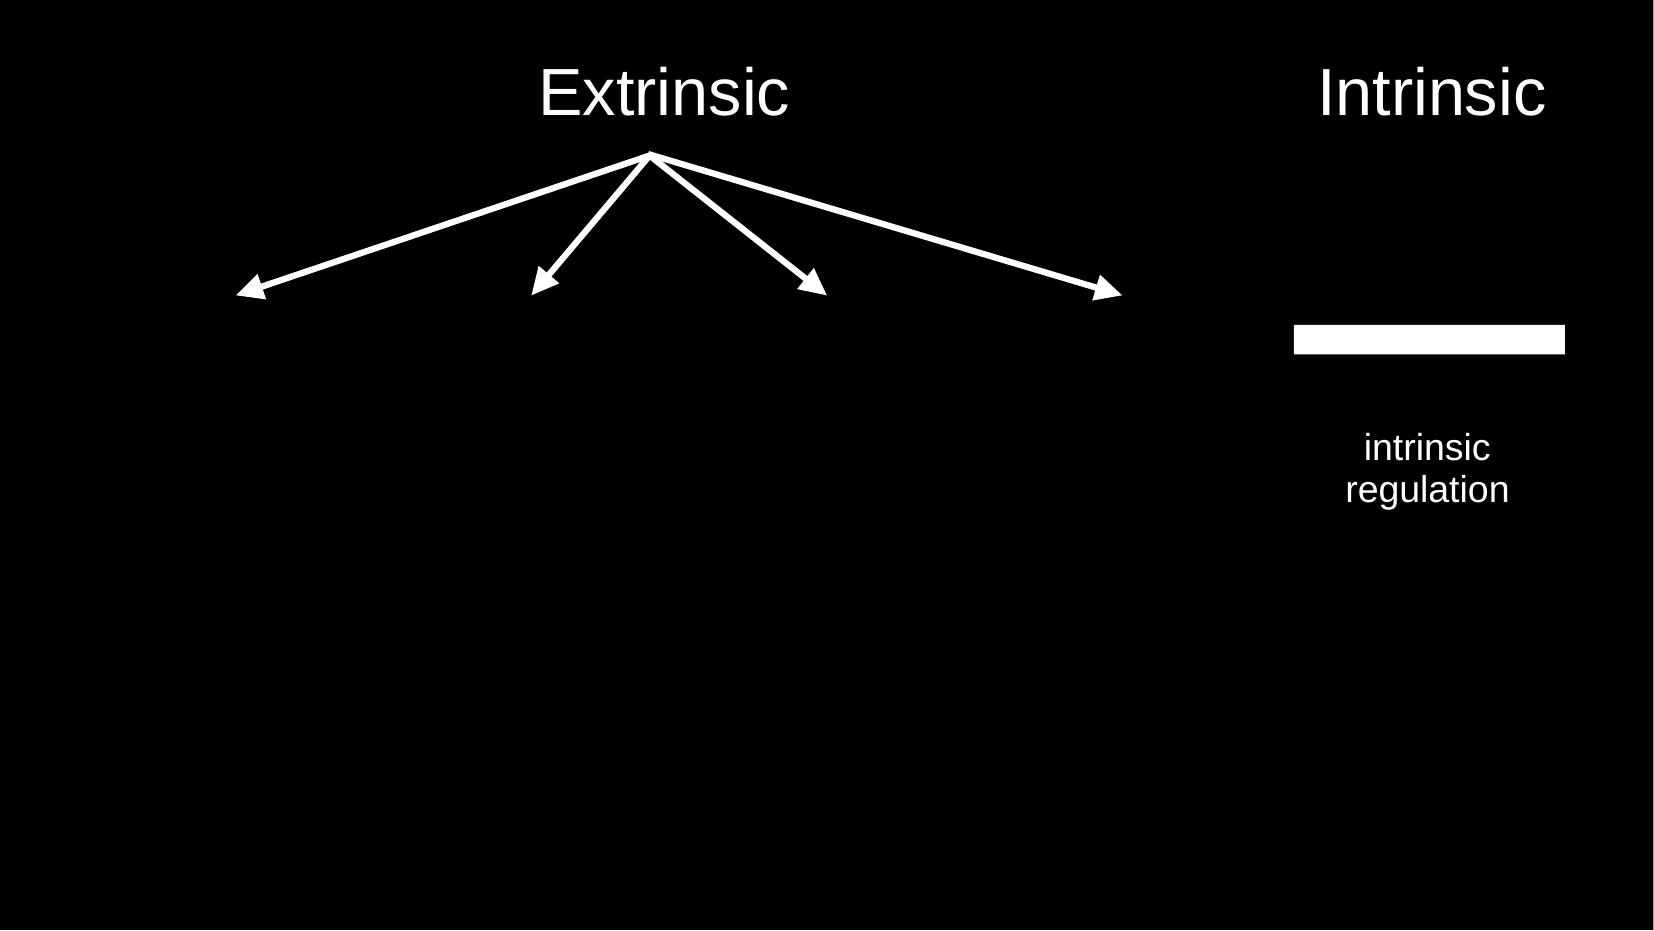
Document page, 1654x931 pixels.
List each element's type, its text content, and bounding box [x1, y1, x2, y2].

list Intrinsic [1299, 29, 1565, 156]
text_box [1293, 324, 1565, 355]
list Extrinsic [531, 29, 798, 156]
list intrinsic regulation [1294, 405, 1561, 532]
